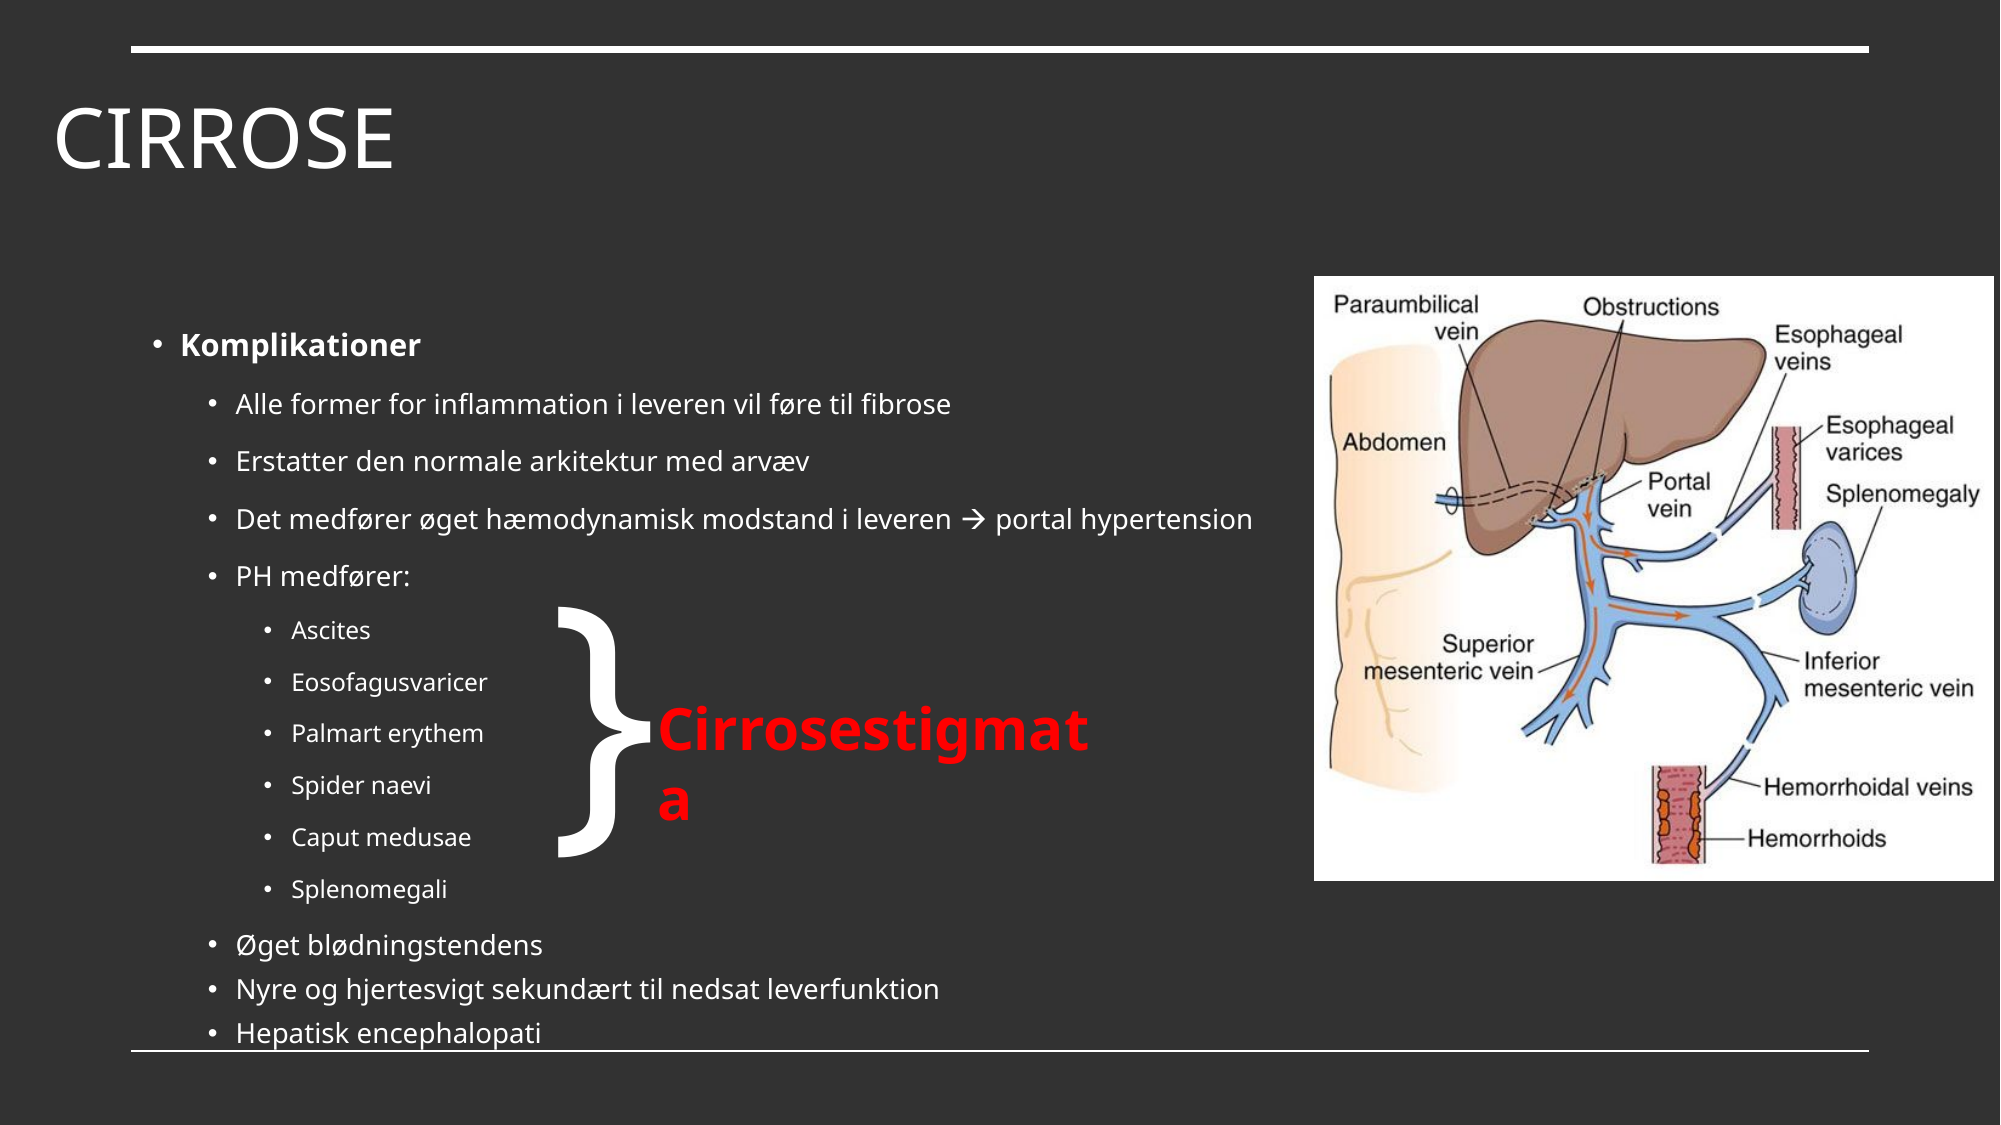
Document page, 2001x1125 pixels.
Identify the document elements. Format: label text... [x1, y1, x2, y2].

text_box Cirrosestigmata [682, 684, 1113, 840]
list Komplikationer Alle former for inflammation i leveren vil føre til fibrose Erstatter den normale arkitektur med arvæv Det medfører øget hæmodynamisk modstand i leveren  portal hypertension PH medfører: Ascites Eosofagusvaricer Palmart erythem Spider naevi Caput medusae Splenomegali Øget blødningstendens Nyre og hjertesvigt sekundært til nedsat leverfunktion Hepatisk encephalopati [137, 299, 1863, 1066]
picture [1314, 276, 1994, 881]
text_box } [534, 517, 682, 878]
title Cirrose [37, 77, 1792, 292]
